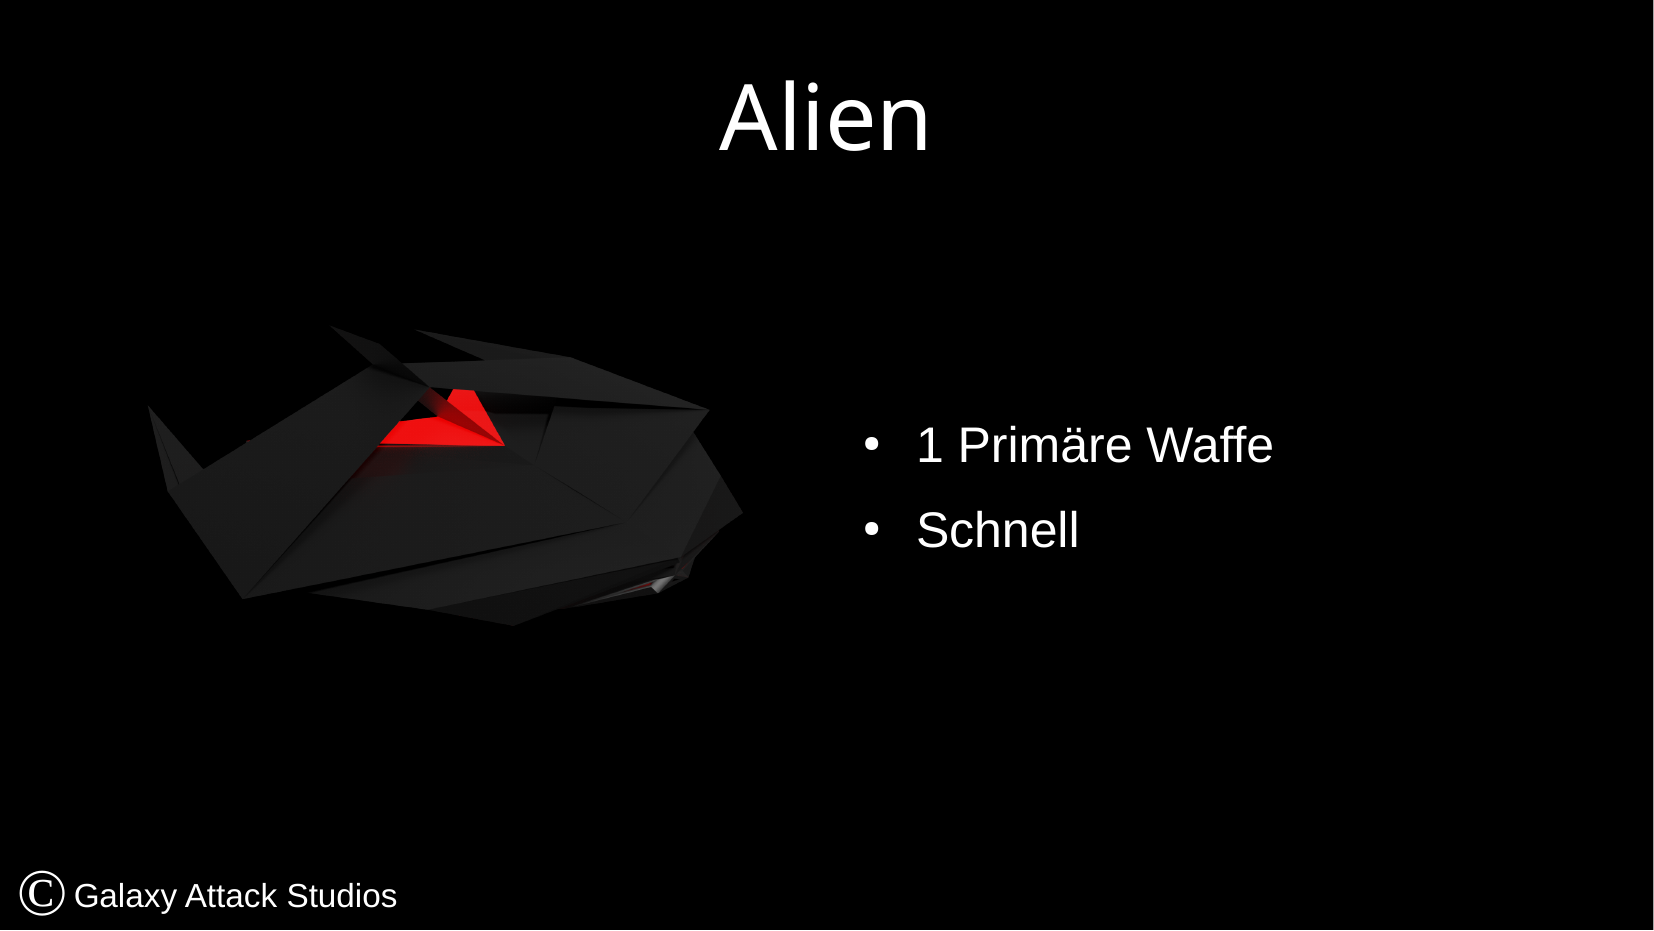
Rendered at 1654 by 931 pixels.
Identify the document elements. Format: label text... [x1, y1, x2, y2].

title Alien [82, 37, 1571, 193]
picture [82, 283, 809, 692]
list 1 Primäre Waffe Schnell [845, 217, 1572, 758]
